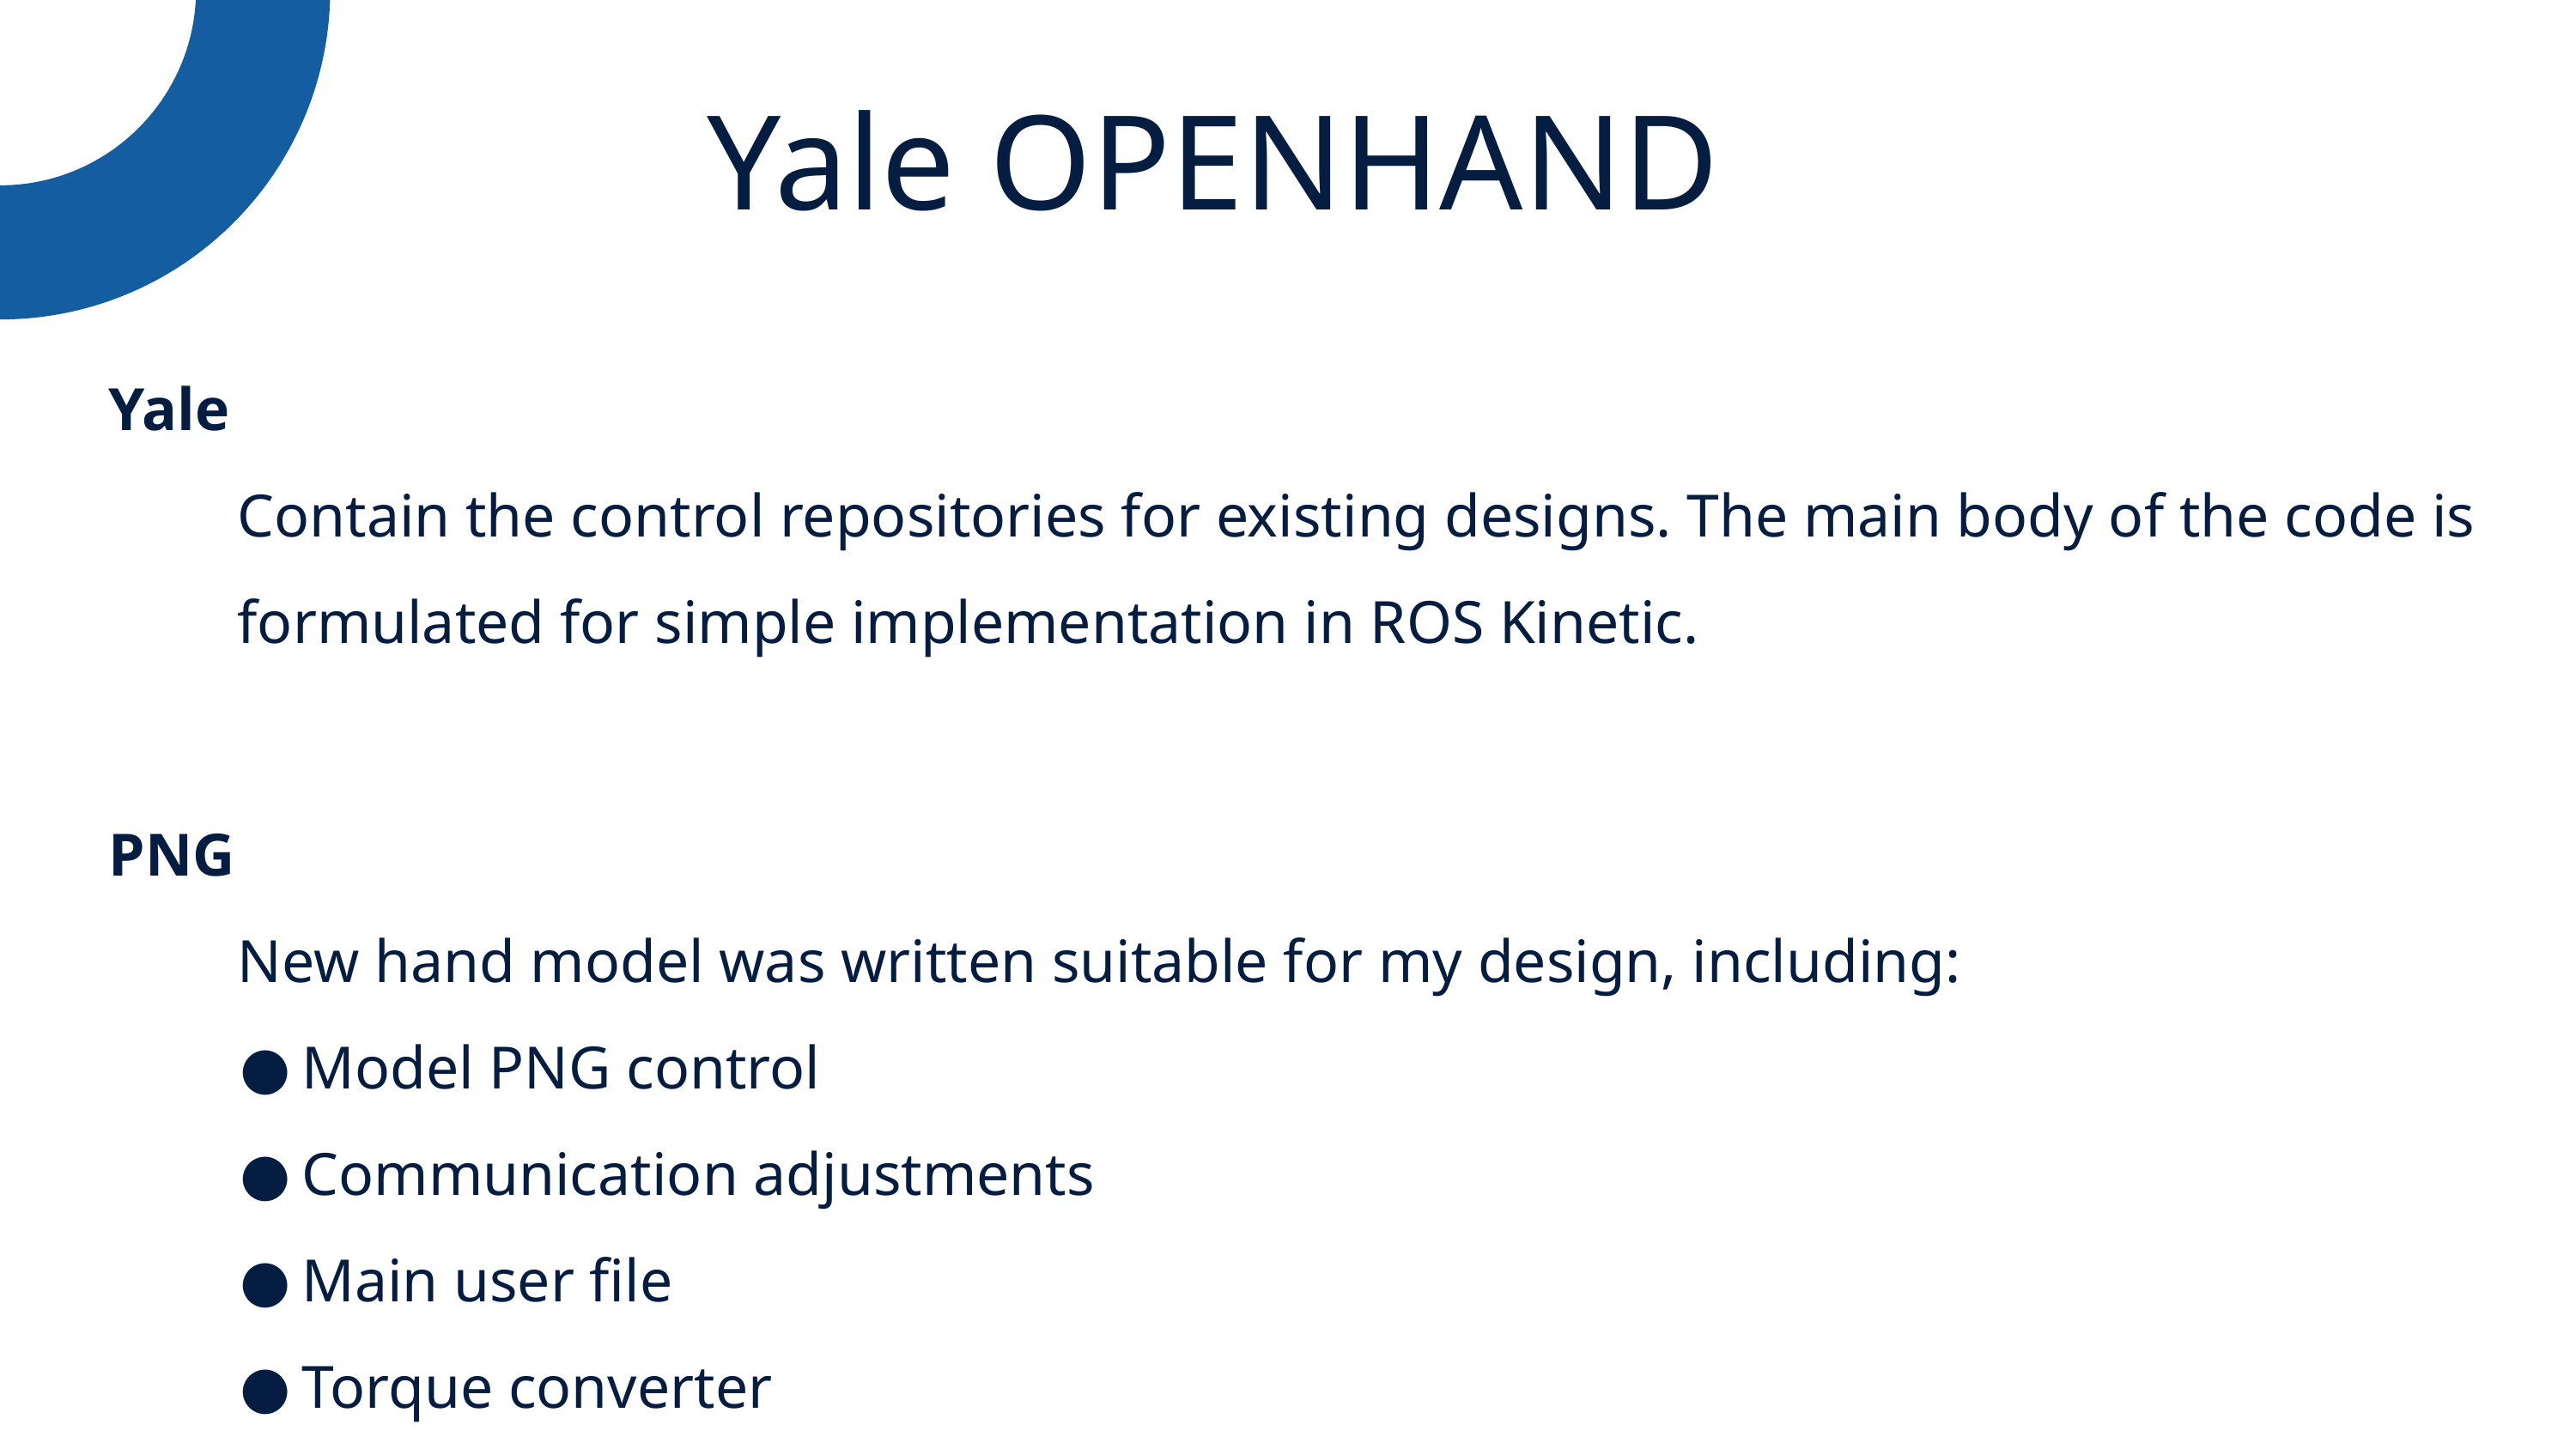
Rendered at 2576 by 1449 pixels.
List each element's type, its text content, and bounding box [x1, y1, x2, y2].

text_box Yale Contain the control repositories for existing designs. The main body of the code is formulated for simple implementation in ROS Kinetic. [108, 336, 2495, 781]
text_box Yale OPENHAND [707, 79, 1869, 237]
text_box [0, 0, 264, 253]
text_box PNG New hand model was written suitable for my design, including: Model PNG control Communication adjustments Main user file Torque converter [108, 781, 2495, 1449]
